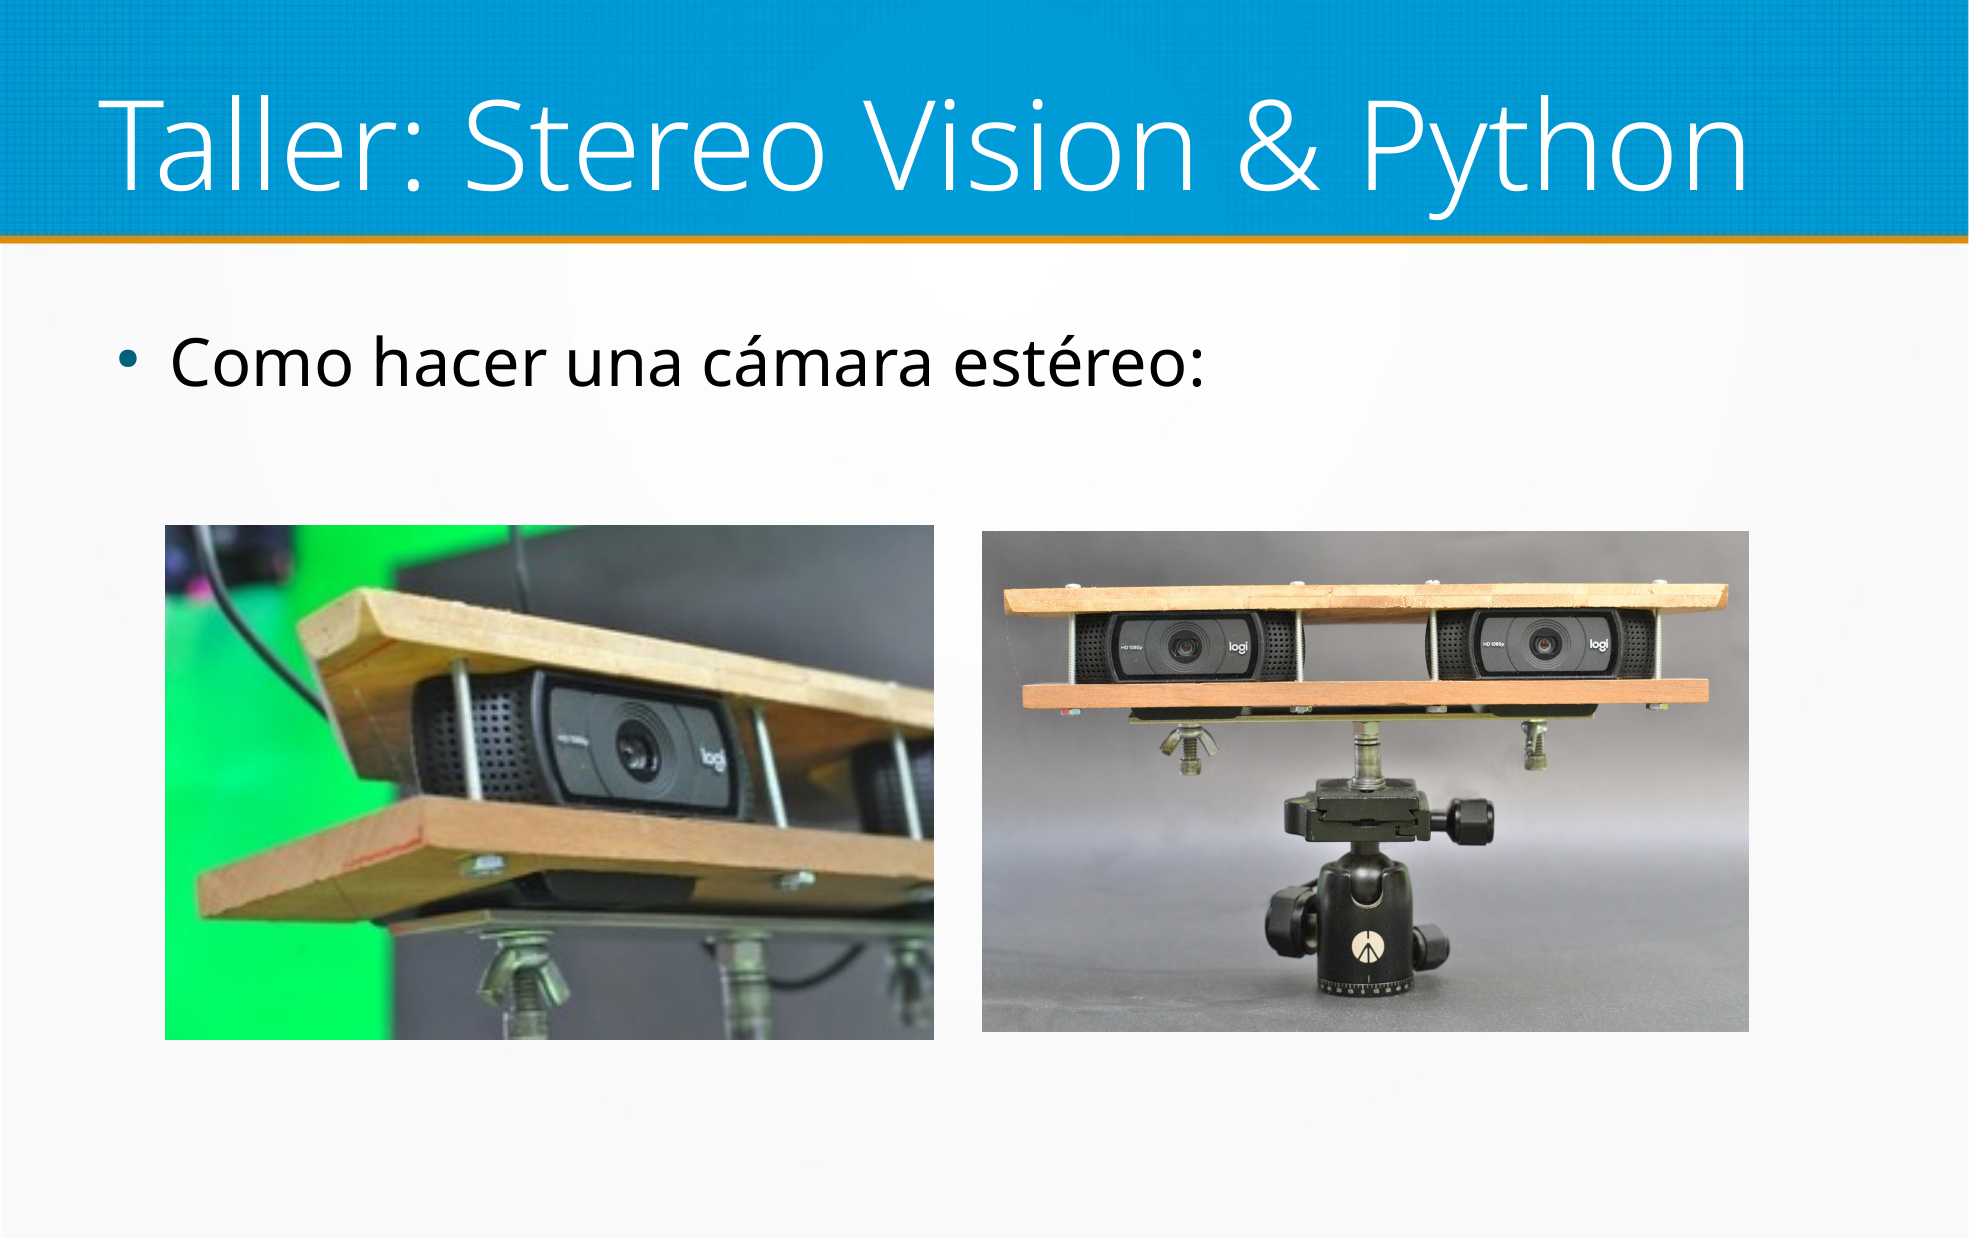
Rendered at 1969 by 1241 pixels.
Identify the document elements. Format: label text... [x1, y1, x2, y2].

picture [0, 233, 1969, 1241]
list Como hacer una cámara estéreo: [98, 315, 1861, 1081]
title Taller: Stereo Vision & Python [98, 19, 1870, 227]
